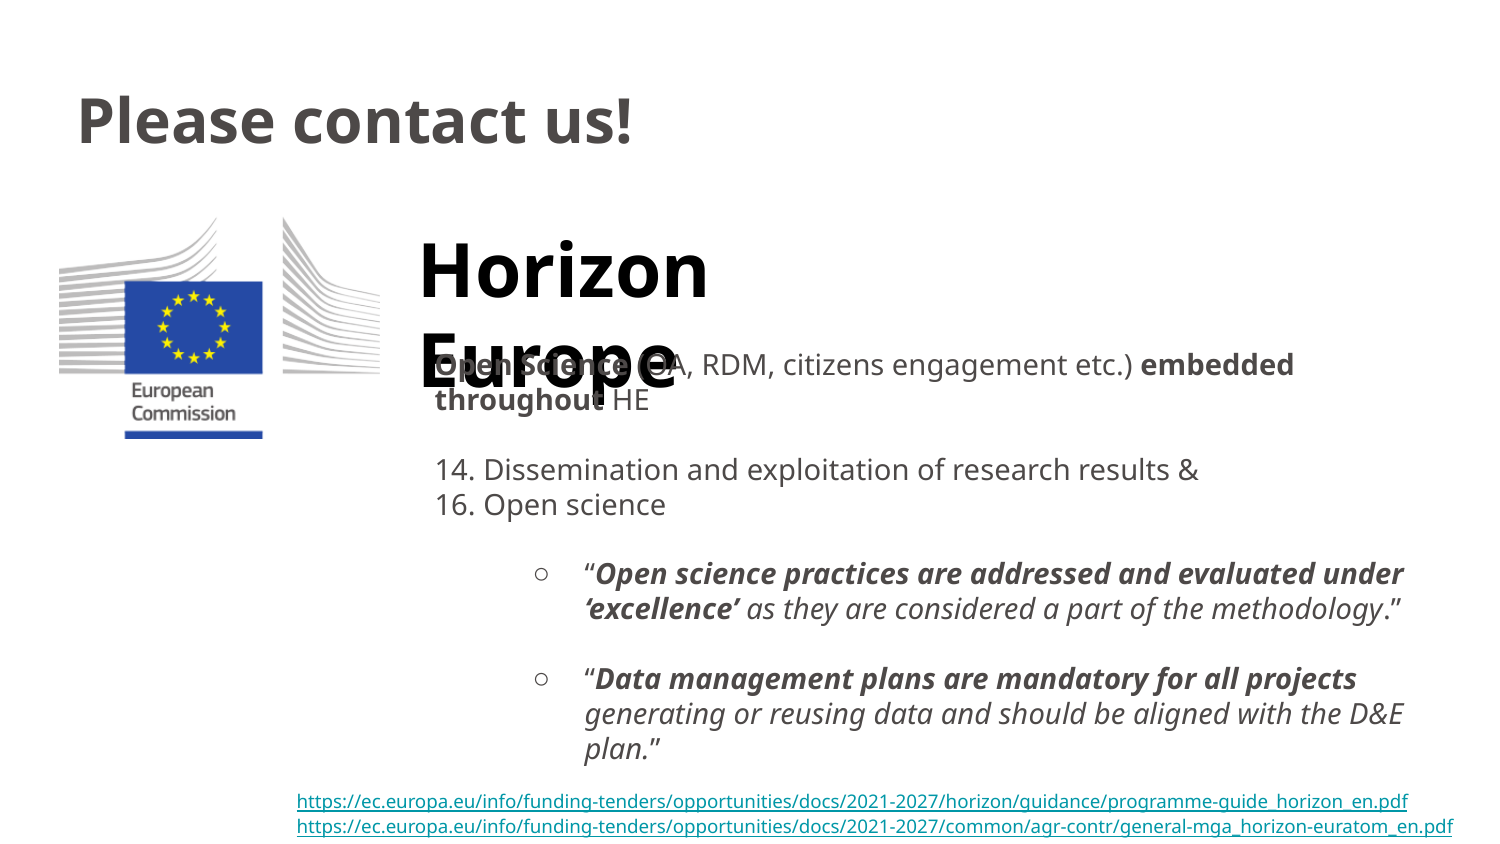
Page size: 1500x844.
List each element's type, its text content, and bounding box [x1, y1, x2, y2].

text_box Horizon Europe [406, 216, 951, 325]
text_box Open Science (OA, RDM, citizens engagement etc.) embedded throughout HE 14. Dissemination and exploitation of research results & 16. Open science “Open science practices are addressed and evaluated under ‘excellence’ as they are considered a part of the methodology.” “Data management plans are mandatory for all projects generating or reusing data and should be aligned with the D&E plan.” [419, 330, 1443, 781]
picture [59, 216, 380, 439]
title Please contact us! [76, 71, 1475, 166]
text_box https://ec.europa.eu/info/funding-tenders/opportunities/docs/2021-2027/horizon/guidance/programme-guide_horizon_en.pdf https://ec.europa.eu/info/funding-tenders/opportunities/docs/2021-2027/common/agr-contr/general-mga_horizon-euratom_en.pdf [285, 784, 1497, 840]
